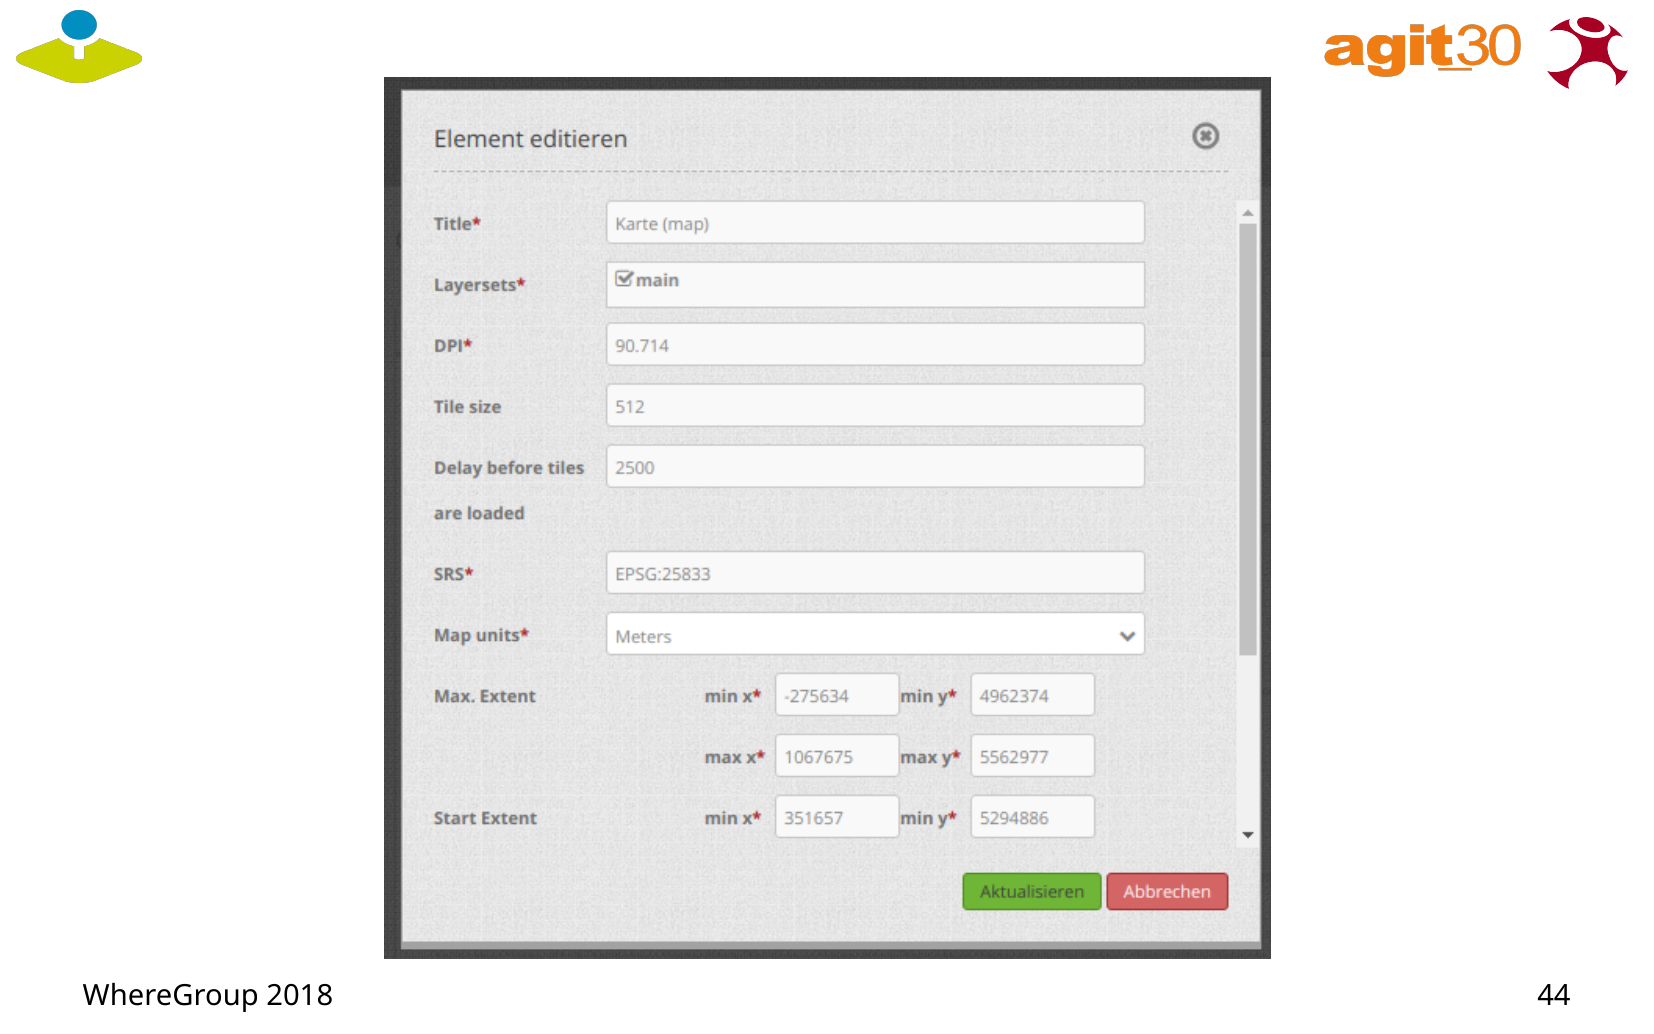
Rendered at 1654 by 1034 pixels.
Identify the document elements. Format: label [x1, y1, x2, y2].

picture [384, 77, 1271, 959]
picture [1322, 21, 1524, 79]
picture [16, 10, 142, 83]
picture [1547, 17, 1628, 89]
